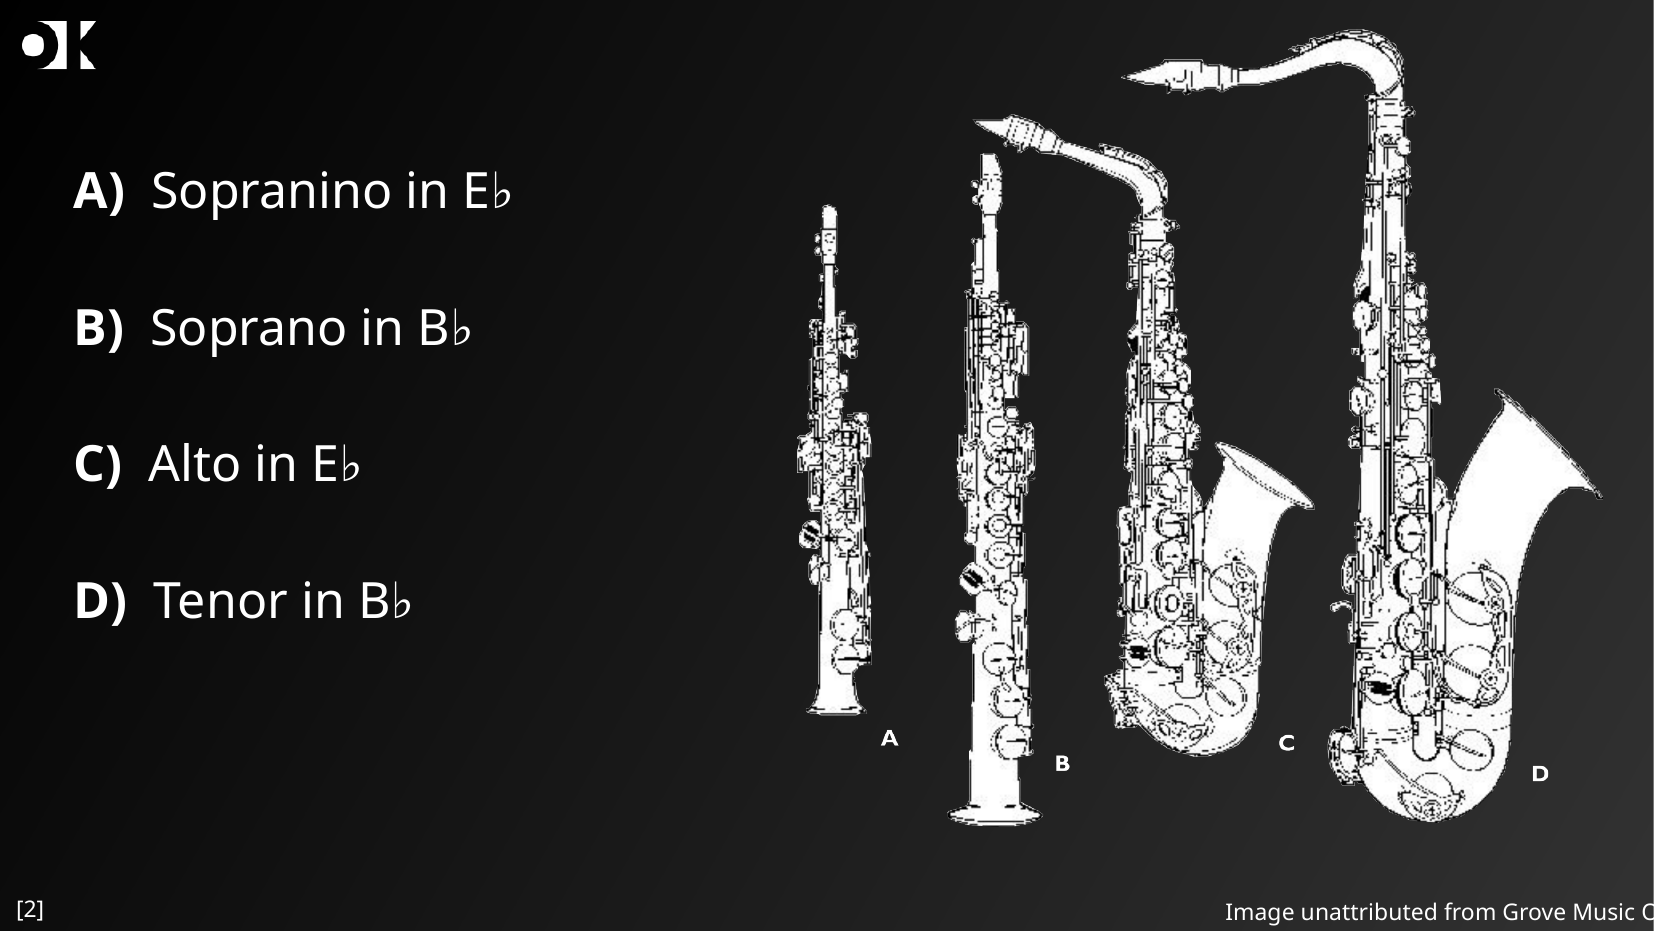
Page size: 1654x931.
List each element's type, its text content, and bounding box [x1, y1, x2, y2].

text_box A) Sopranino in E♭ B) Soprano in B♭ C) Alto in E♭ D) Tenor in B♭ [59, 147, 827, 683]
text_box [2] [1, 885, 58, 928]
picture [0, 0, 1654, 931]
text_box Image unattributed from Grove Music Online. [1210, 888, 1654, 931]
